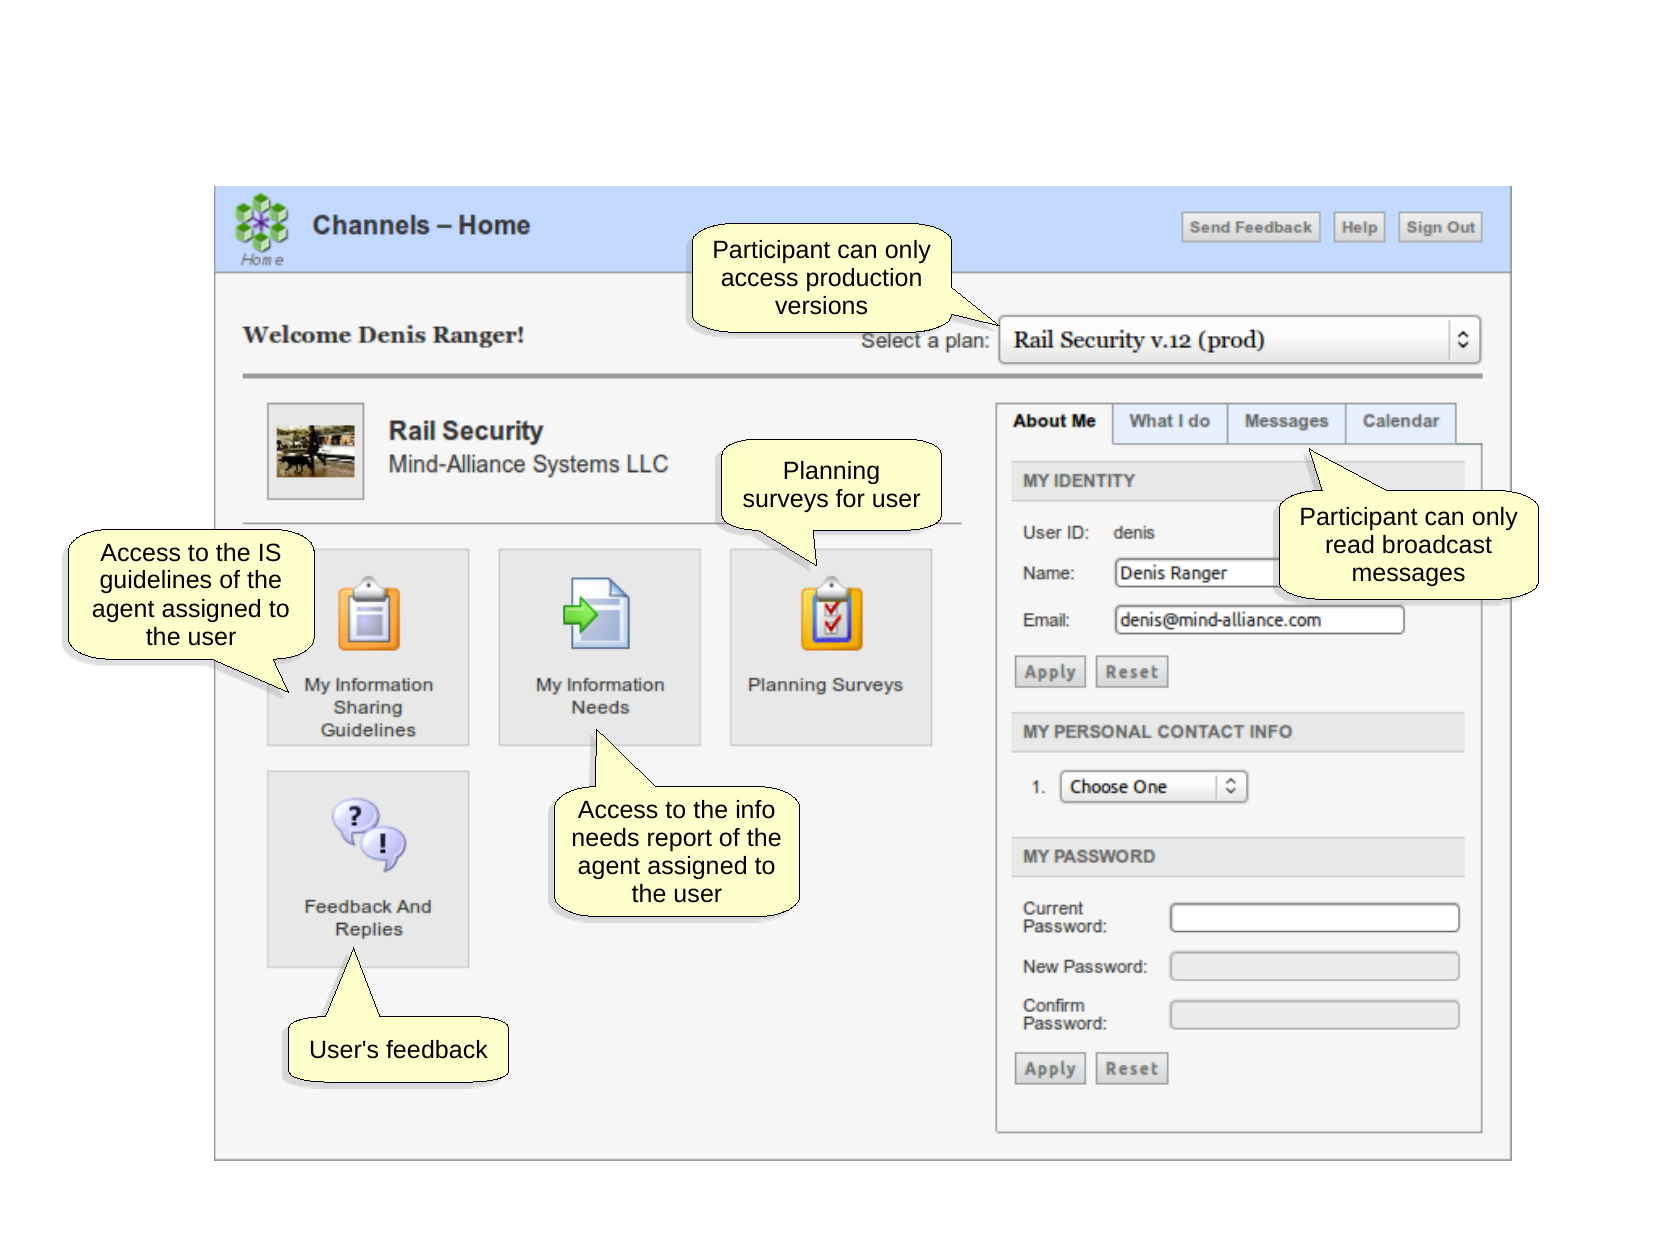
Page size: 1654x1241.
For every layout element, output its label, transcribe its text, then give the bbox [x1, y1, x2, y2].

text_box Participant can only read broadcast messages [1279, 448, 1539, 600]
text_box Participant can only access production versions [692, 223, 1000, 333]
text_box Access to the info needs report of the agent assigned to the user [554, 729, 800, 917]
picture [214, 186, 1512, 1161]
text_box Planning surveys for user [721, 439, 942, 566]
text_box User's feedback [288, 947, 509, 1083]
text_box Access to the IS guidelines of the agent assigned to the user [68, 529, 315, 693]
